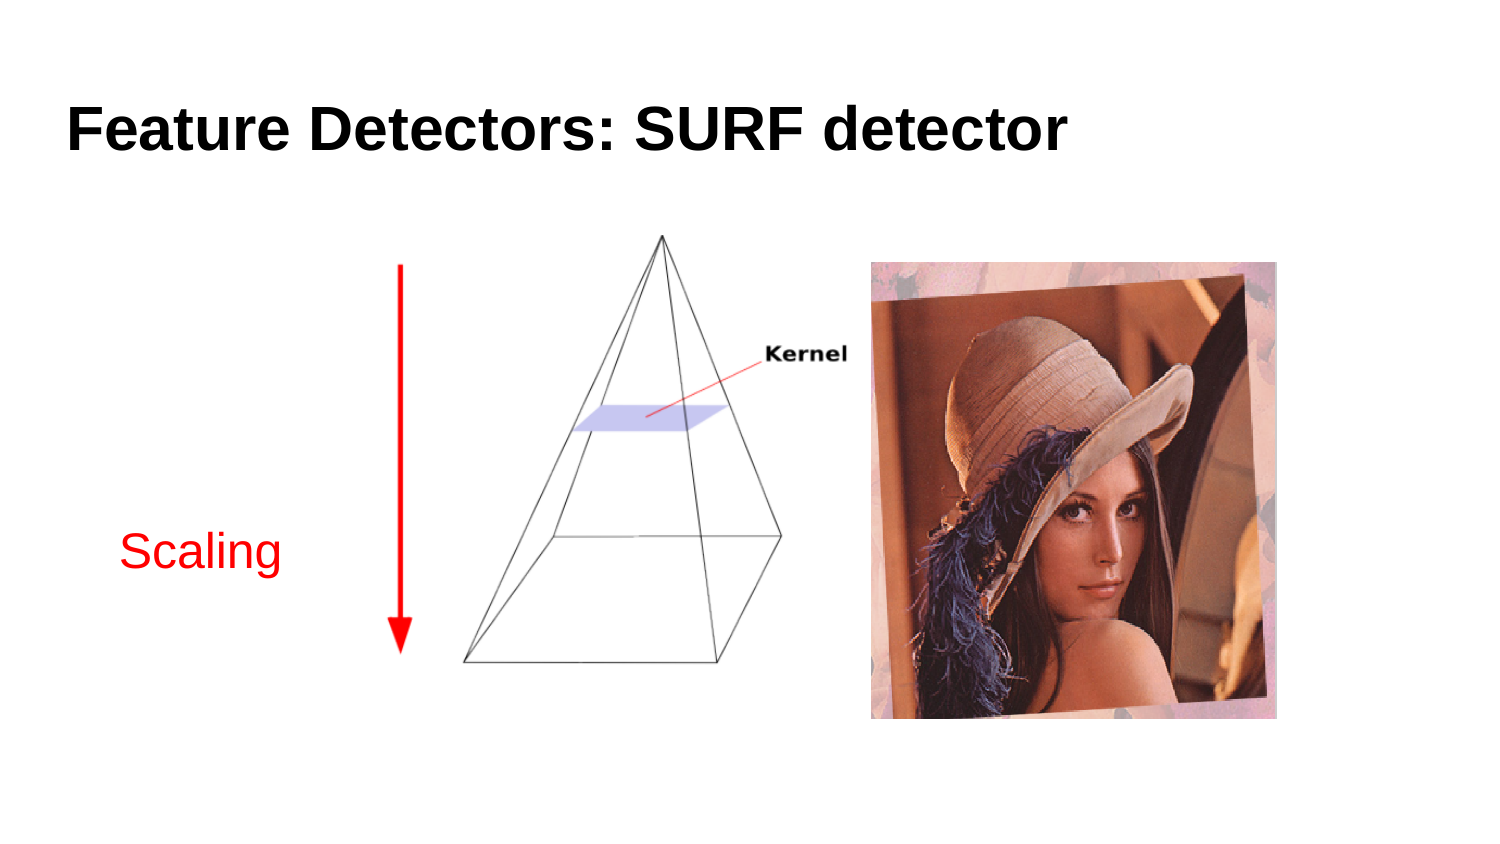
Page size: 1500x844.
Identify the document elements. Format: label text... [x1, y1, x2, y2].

title Feature Detectors: SURF detector [51, 72, 1449, 167]
picture [351, 235, 1296, 719]
text_box Scaling [103, 503, 351, 625]
